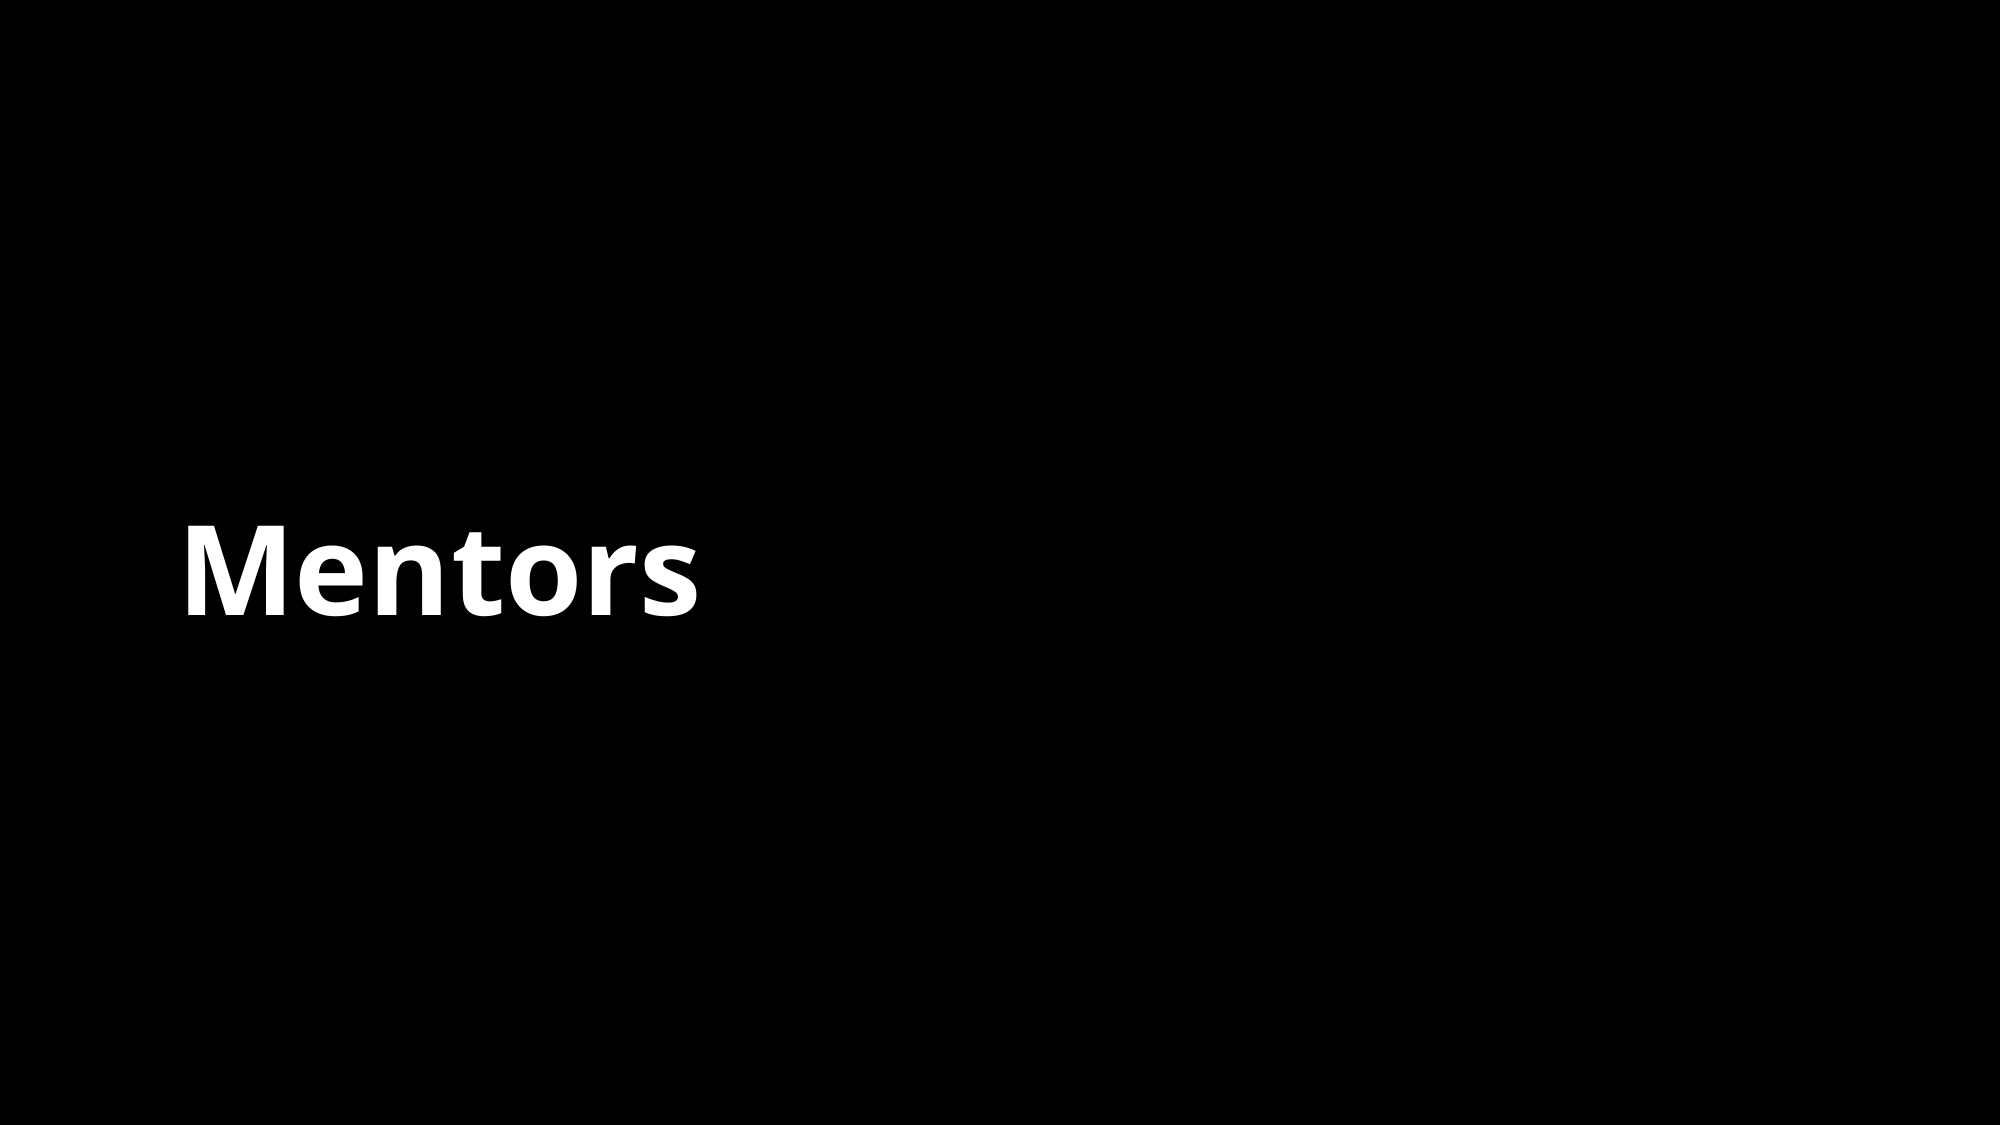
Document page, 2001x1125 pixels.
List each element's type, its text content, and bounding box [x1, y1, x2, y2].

text_box Mentors [0, 0, 2000, 1125]
